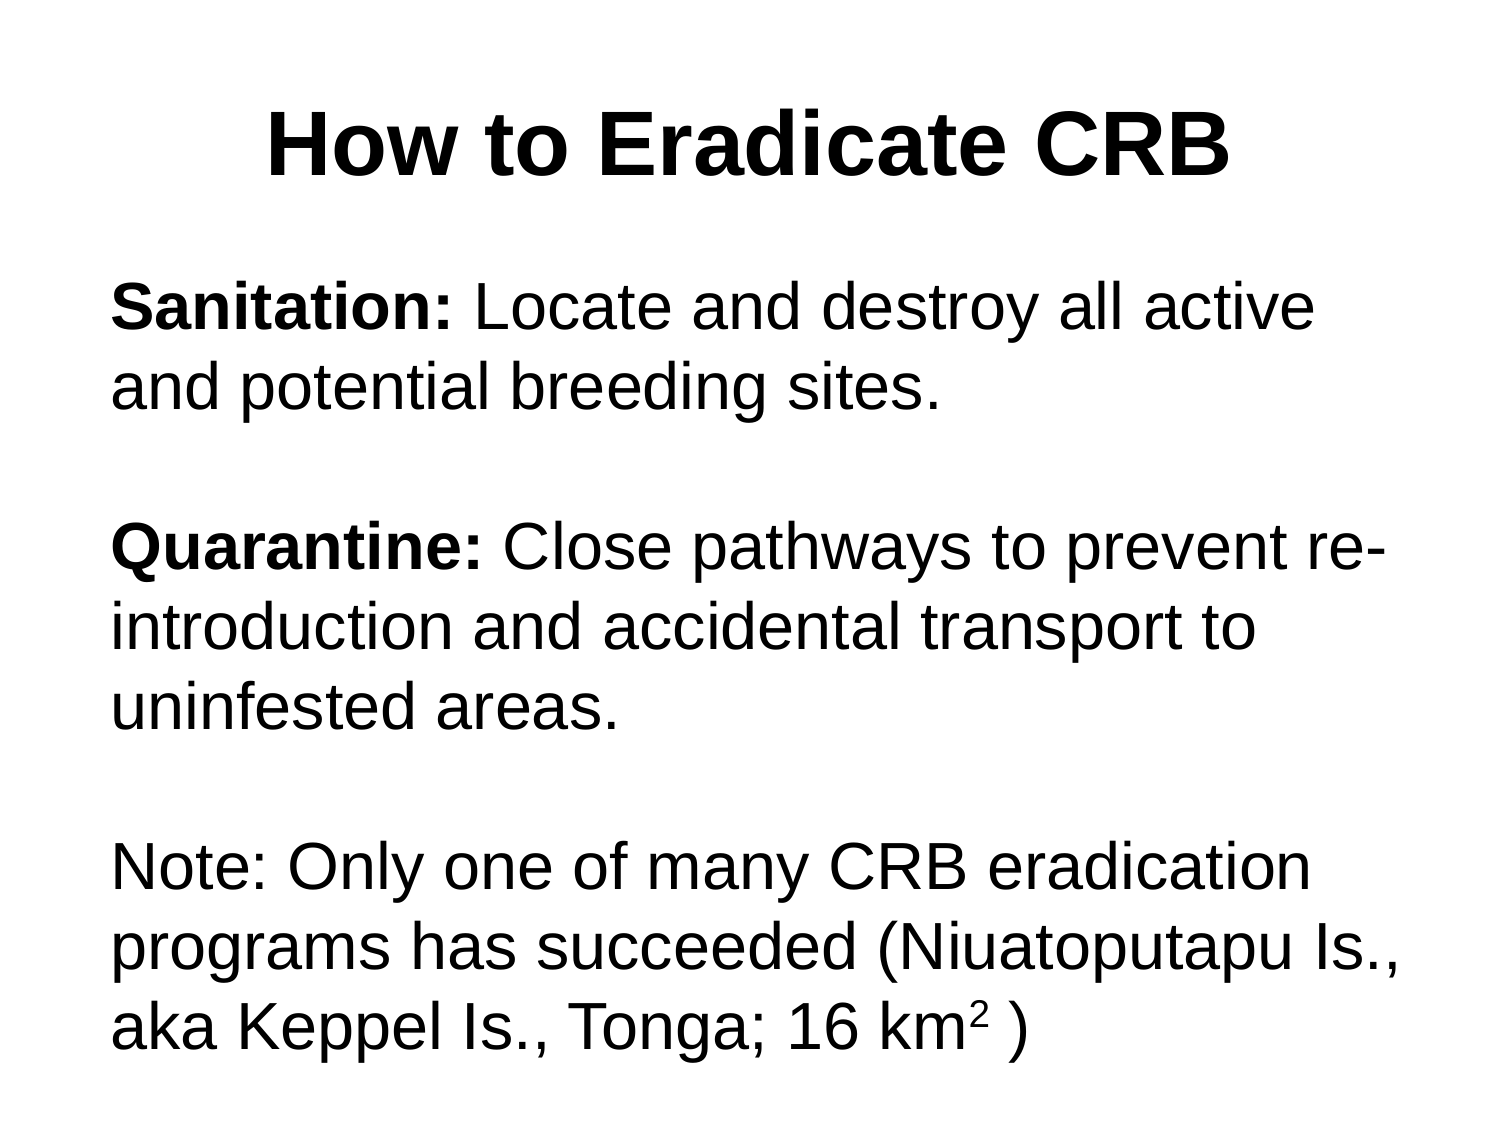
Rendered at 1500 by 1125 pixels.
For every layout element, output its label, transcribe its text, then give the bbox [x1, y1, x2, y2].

text_box Sanitation: Locate and destroy all active and potential breeding sites. Quarantine: Close pathways to prevent re-introduction and accidental transport to uninfested areas. Note: Only one of many CRB eradication programs has succeeded (Niuatoputapu Is., aka Keppel Is., Tonga; 16 km2 ) [75, 263, 1425, 916]
text_box How to Eradicate CRB [75, 44, 1425, 233]
